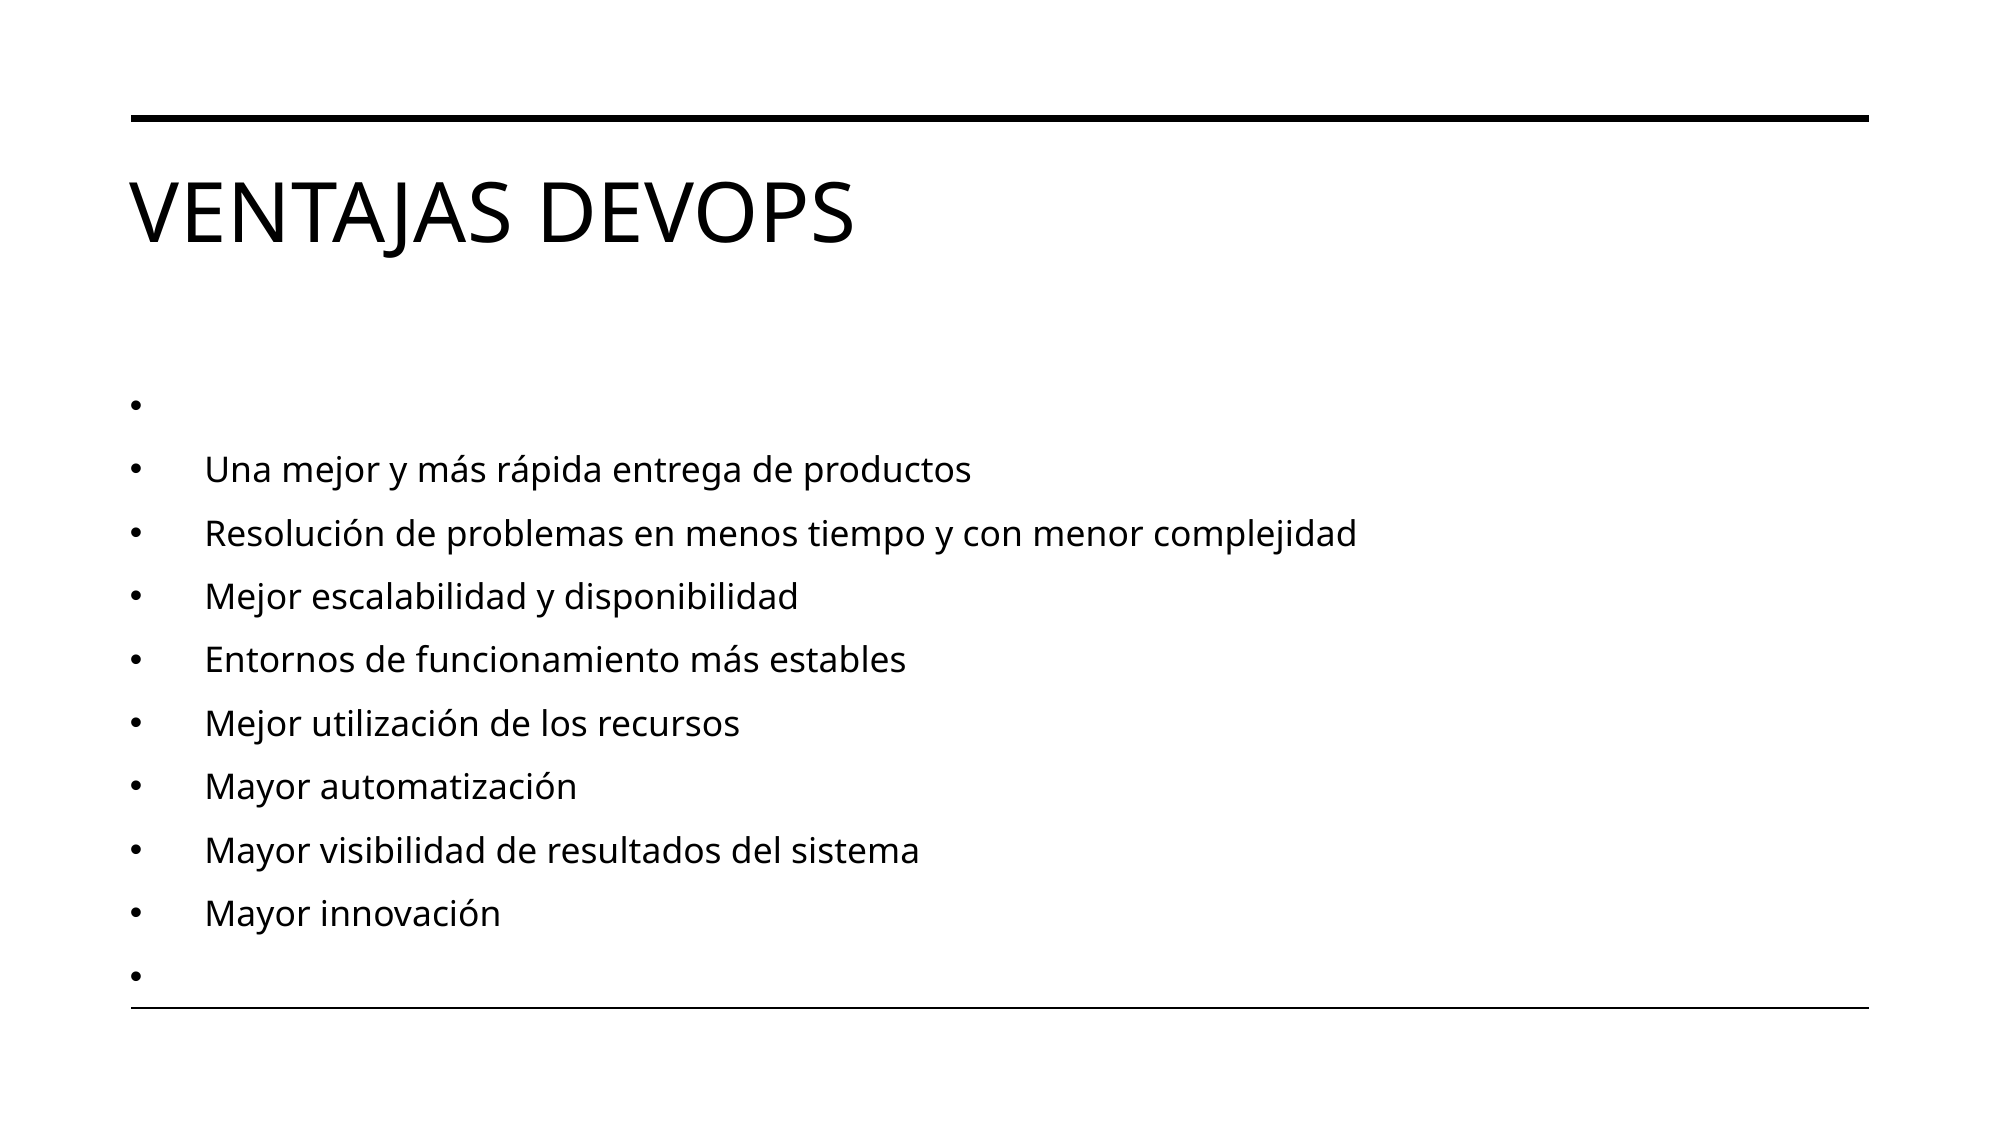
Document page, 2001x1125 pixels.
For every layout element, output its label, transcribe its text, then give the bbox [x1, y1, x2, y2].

title VENTAJAS DEVOPS [114, 151, 1869, 376]
list Una mejor y más rápida entrega de productos Resolución de problemas en menos tiempo y con menor complejidad Mejor escalabilidad y disponibilidad Entornos de funcionamiento más estables Mejor utilización de los recursos Mayor automatización Mayor visibilidad de resultados del sistema Mayor innovación [114, 376, 1869, 973]
